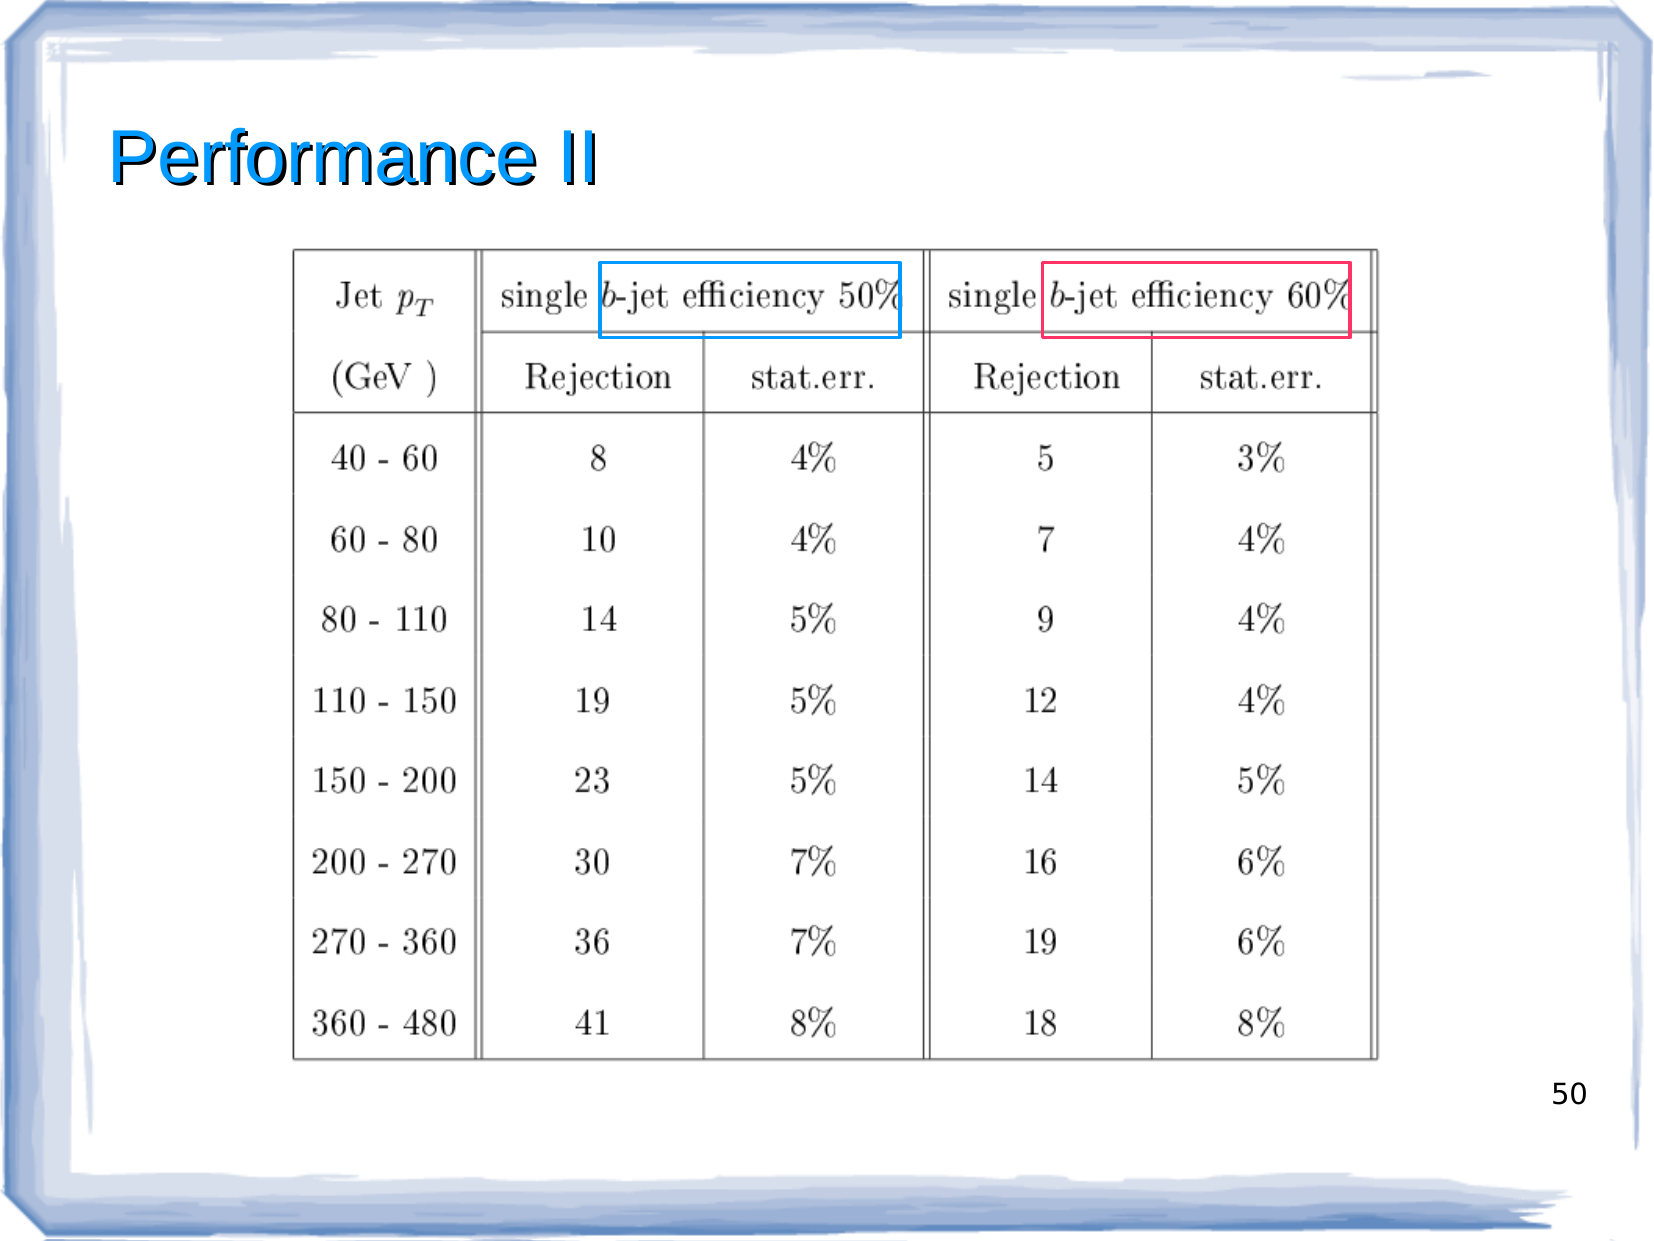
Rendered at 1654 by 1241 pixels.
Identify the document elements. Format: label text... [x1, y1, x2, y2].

title Performance II [107, 83, 1491, 230]
picture [0, 0, 1654, 1241]
